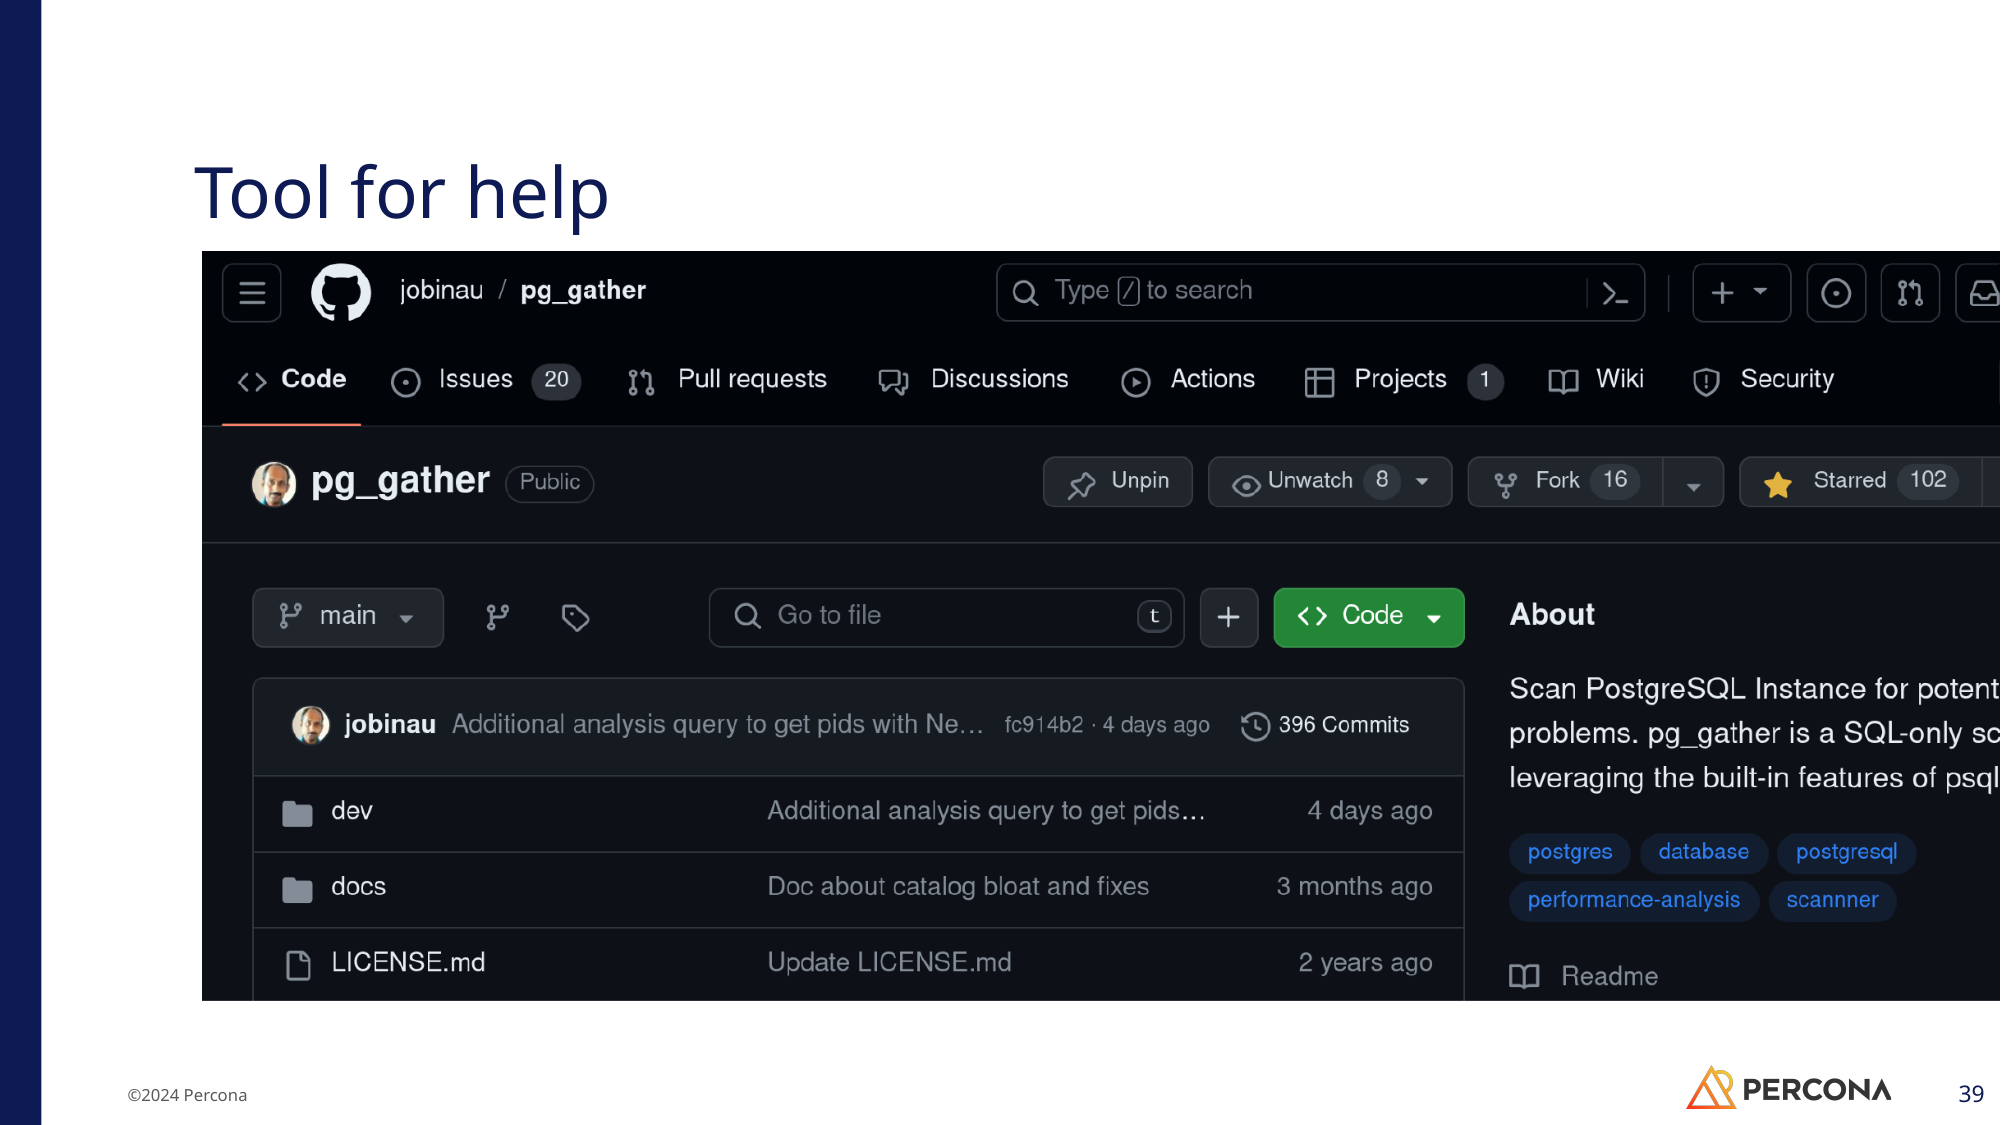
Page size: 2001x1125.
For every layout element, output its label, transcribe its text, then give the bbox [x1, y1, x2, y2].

picture [202, 251, 2000, 1001]
slide_number <number> [1748, 1065, 2000, 1125]
picture [1686, 1065, 1748, 1109]
title Tool for help [179, 124, 1835, 266]
